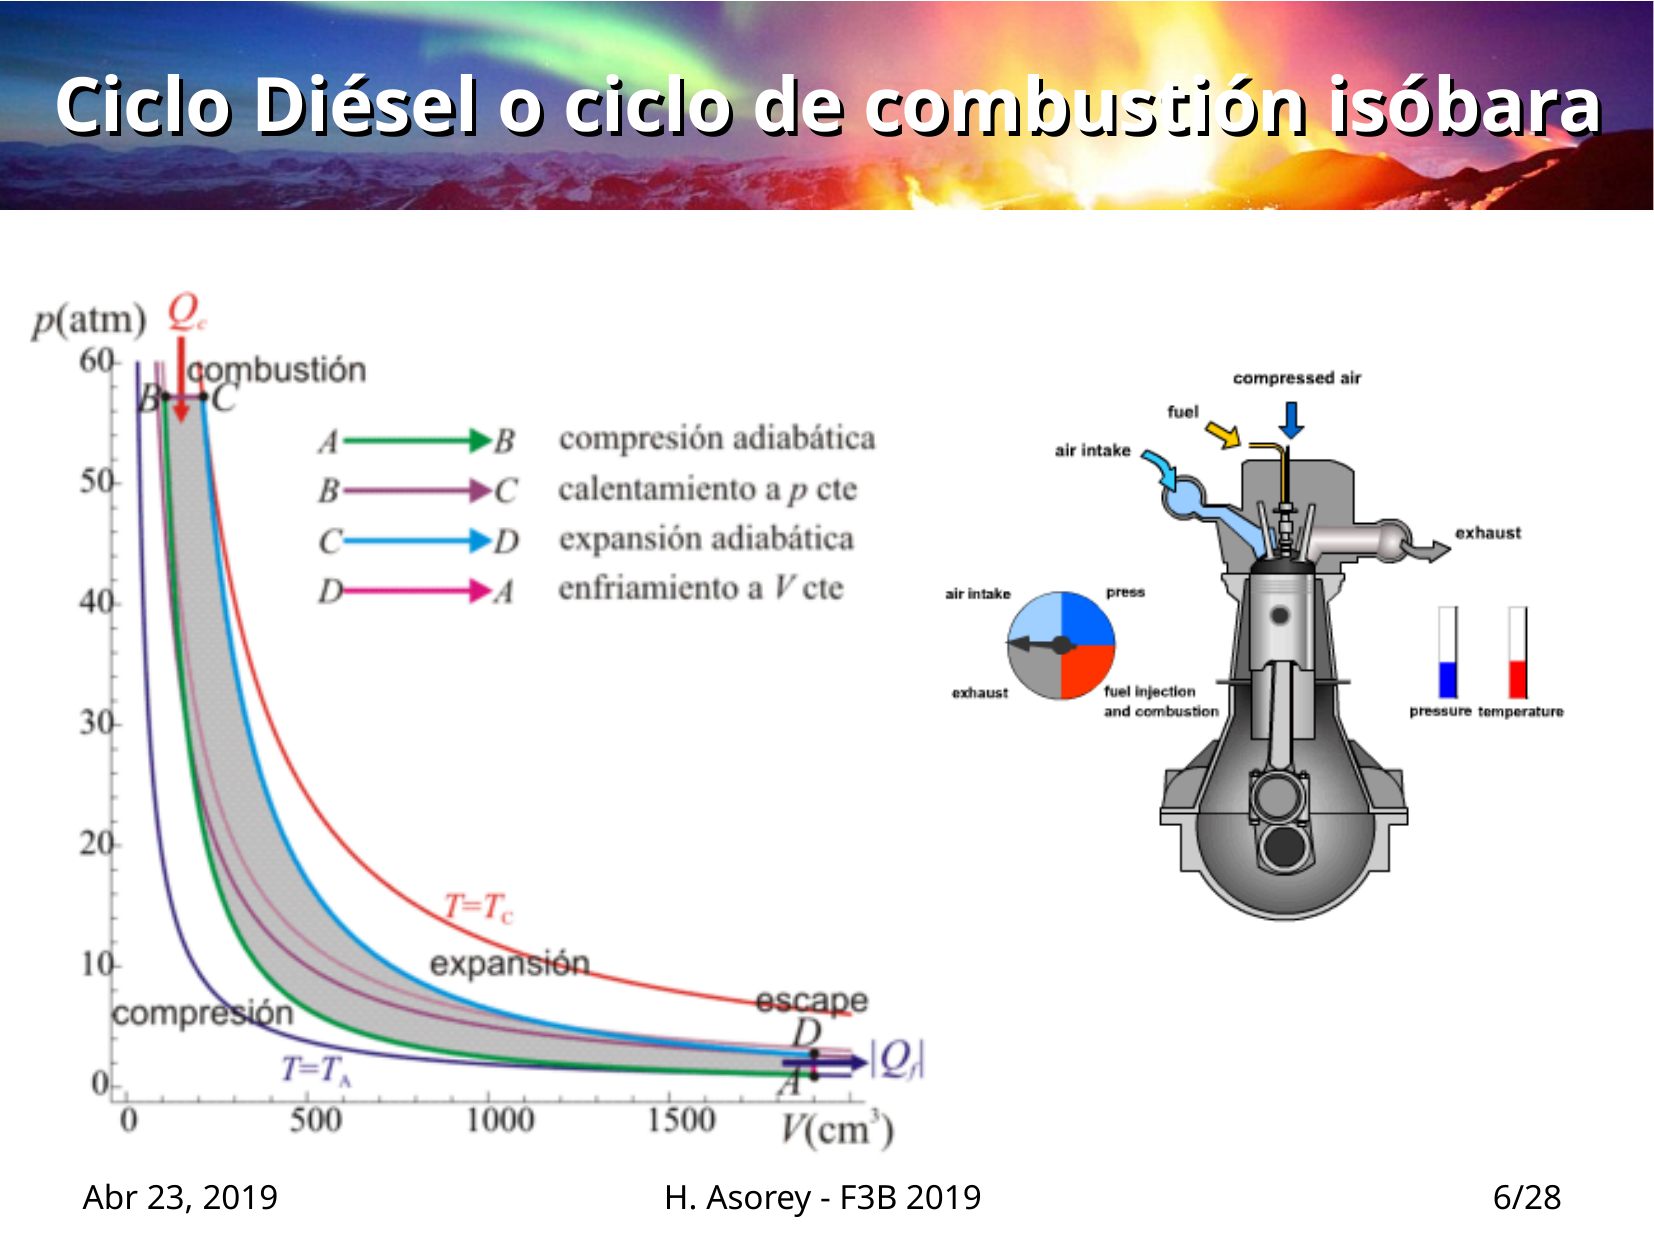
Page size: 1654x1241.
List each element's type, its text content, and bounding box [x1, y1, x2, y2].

picture [0, 1, 1654, 210]
picture [30, 269, 1630, 1171]
title Ciclo Diésel o ciclo de combustión isóbara [45, 15, 1606, 191]
